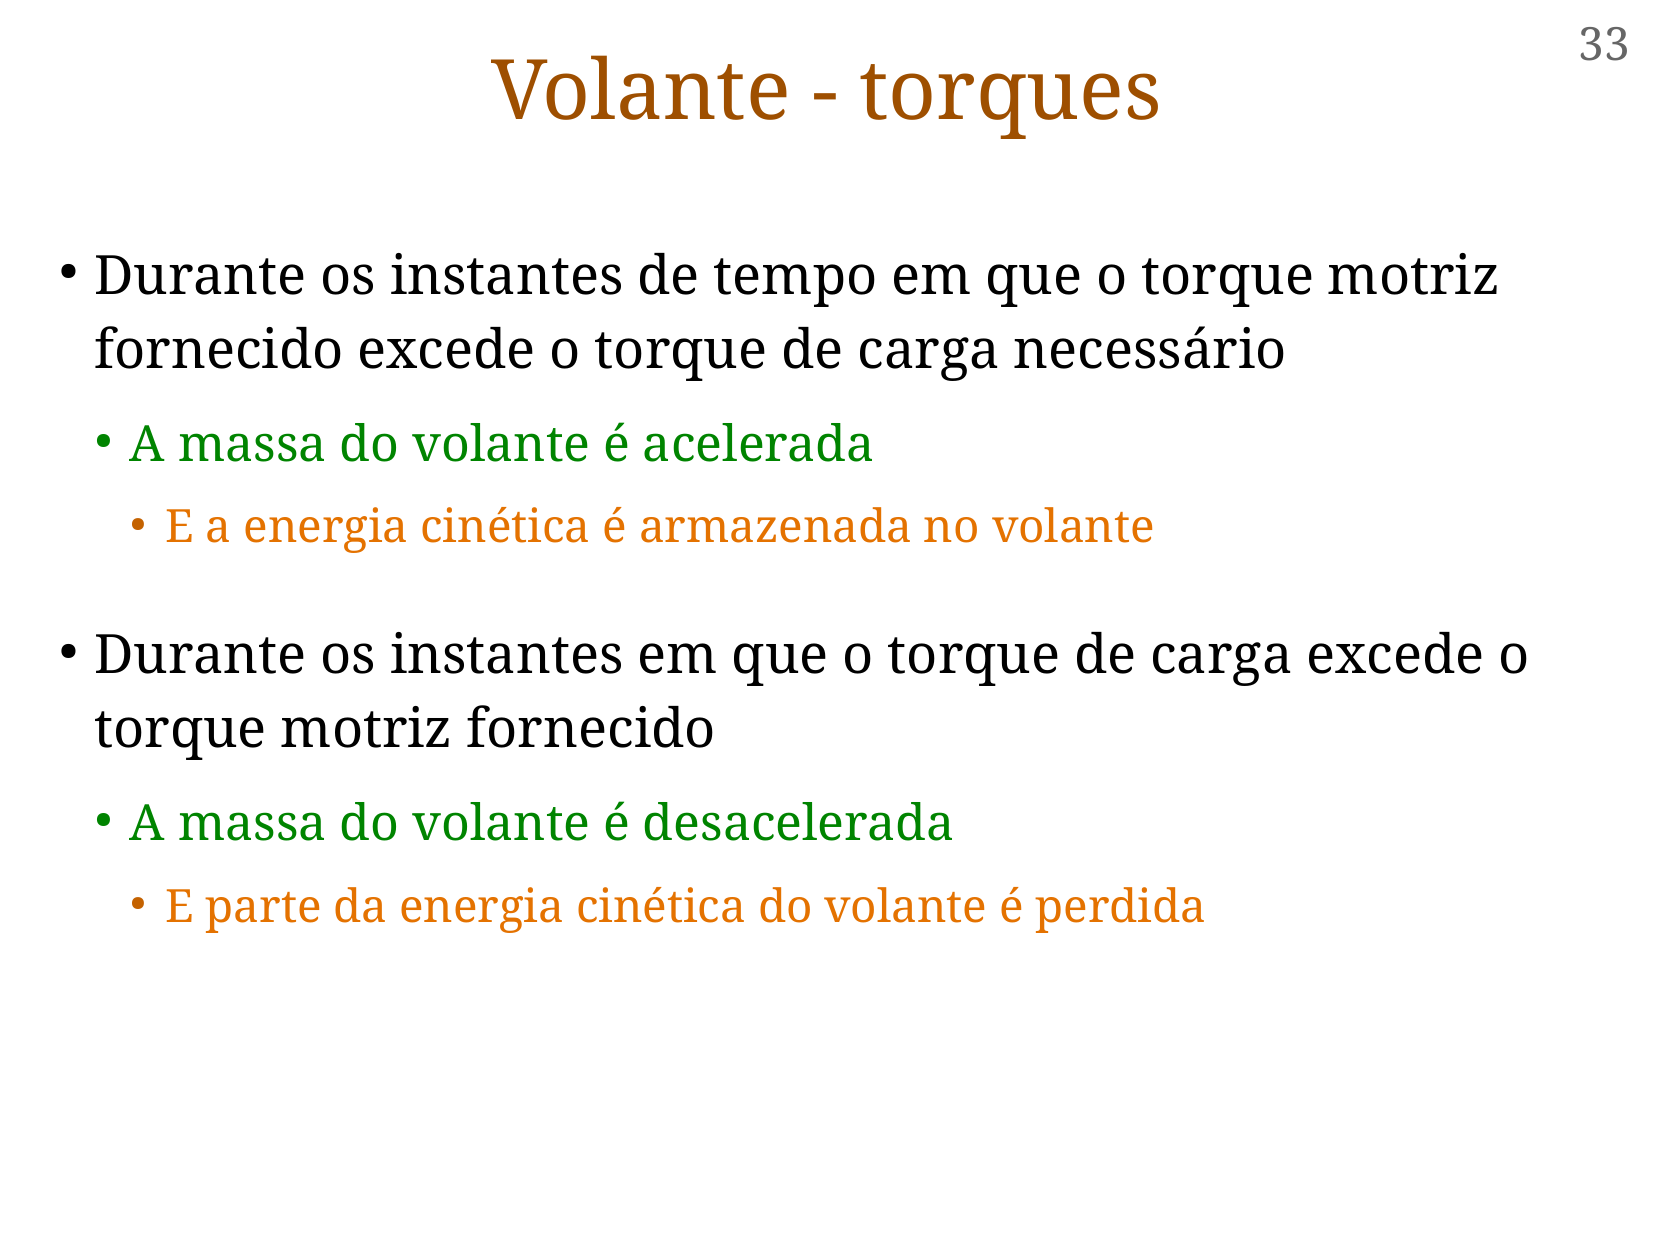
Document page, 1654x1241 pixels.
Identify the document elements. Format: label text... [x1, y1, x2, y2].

list Durante os instantes de tempo em que o torque motriz fornecido excede o torque de carga necessário A massa do volante é acelerada E a energia cinética é armazenada no volante Durante os instantes em que o torque de carga excede o torque motriz fornecido A massa do volante é desacelerada E parte da energia cinética do volante é perdida [59, 236, 1595, 1211]
title Volante - torques [59, 29, 1595, 148]
